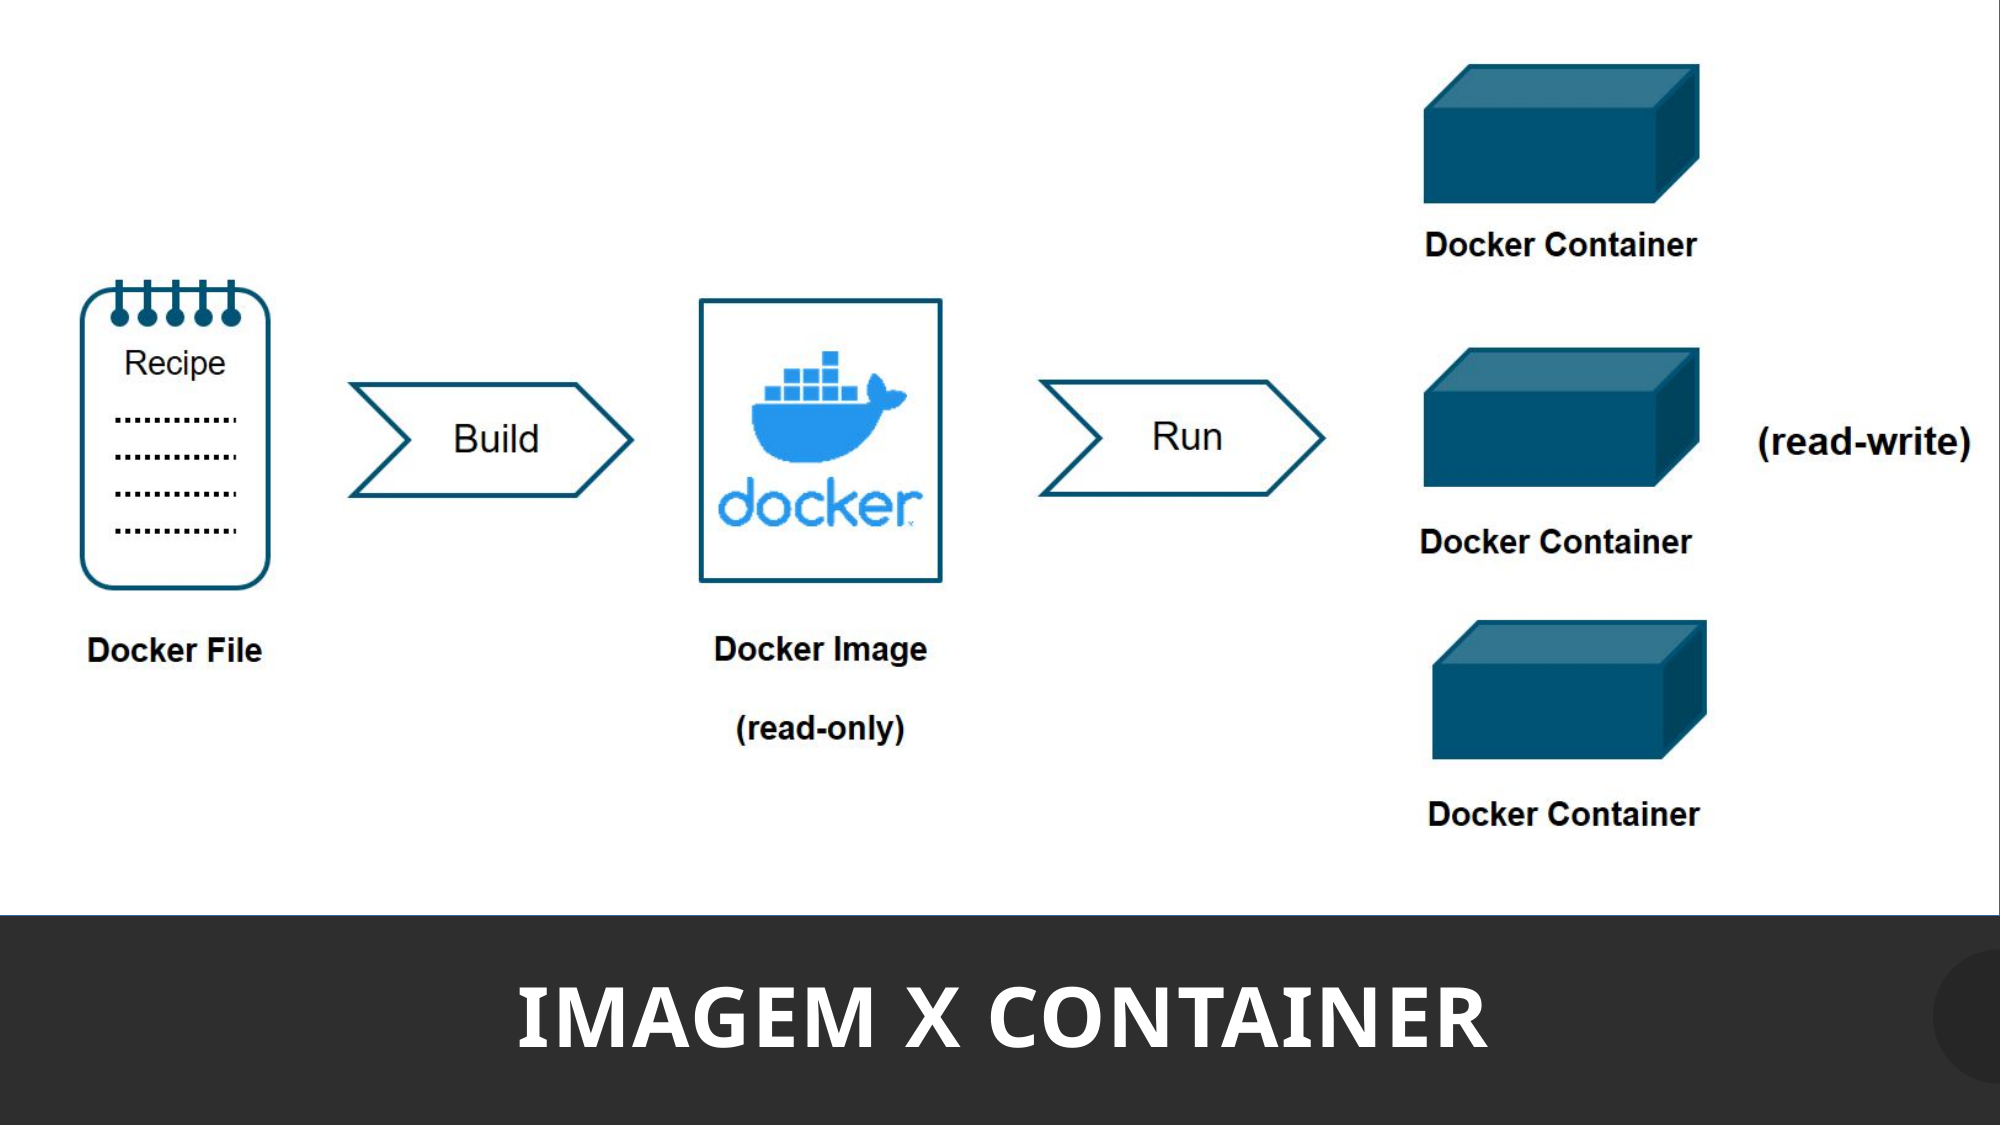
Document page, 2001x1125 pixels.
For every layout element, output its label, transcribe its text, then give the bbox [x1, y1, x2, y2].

text_box [0, 0, 2000, 1125]
title IMAGEM X CONTAINER [118, 885, 1890, 1093]
picture [59, 58, 1979, 842]
